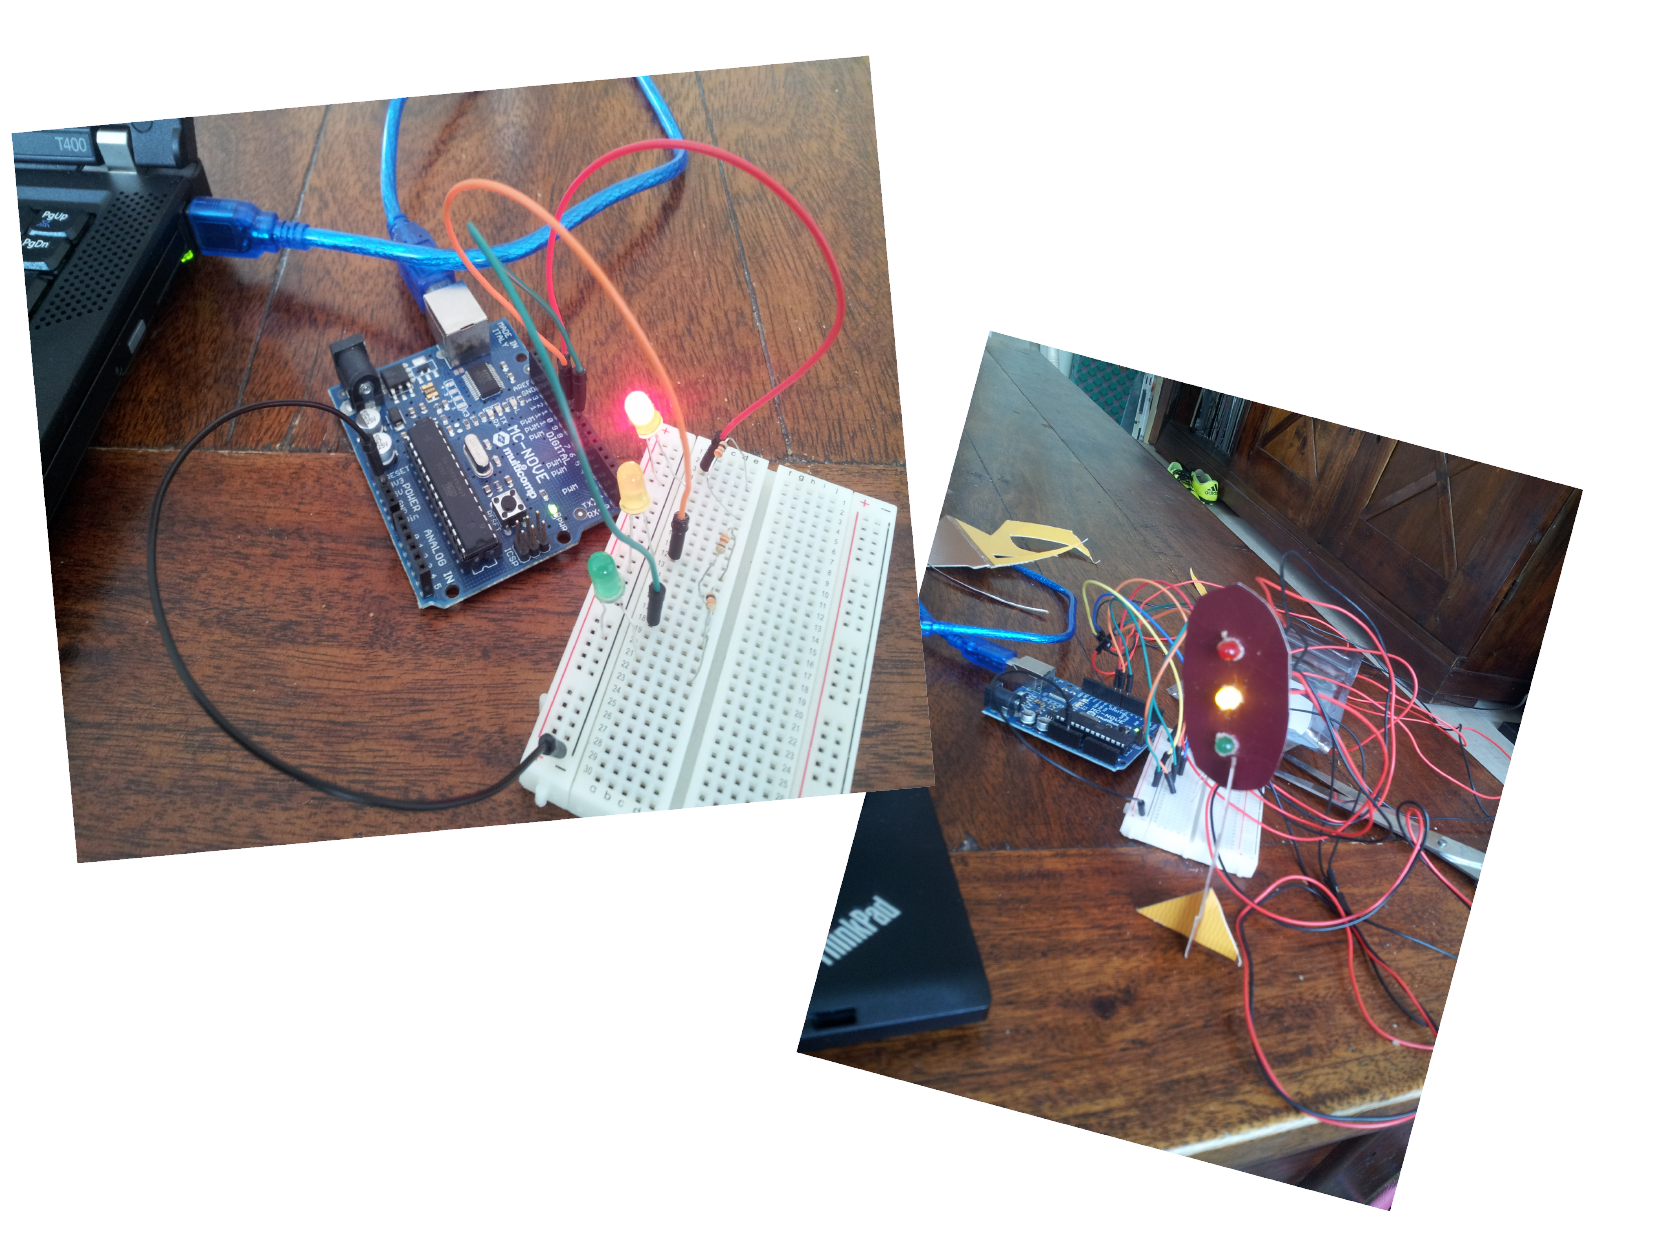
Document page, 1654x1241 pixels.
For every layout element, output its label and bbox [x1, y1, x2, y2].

picture [11, 55, 1583, 1211]
